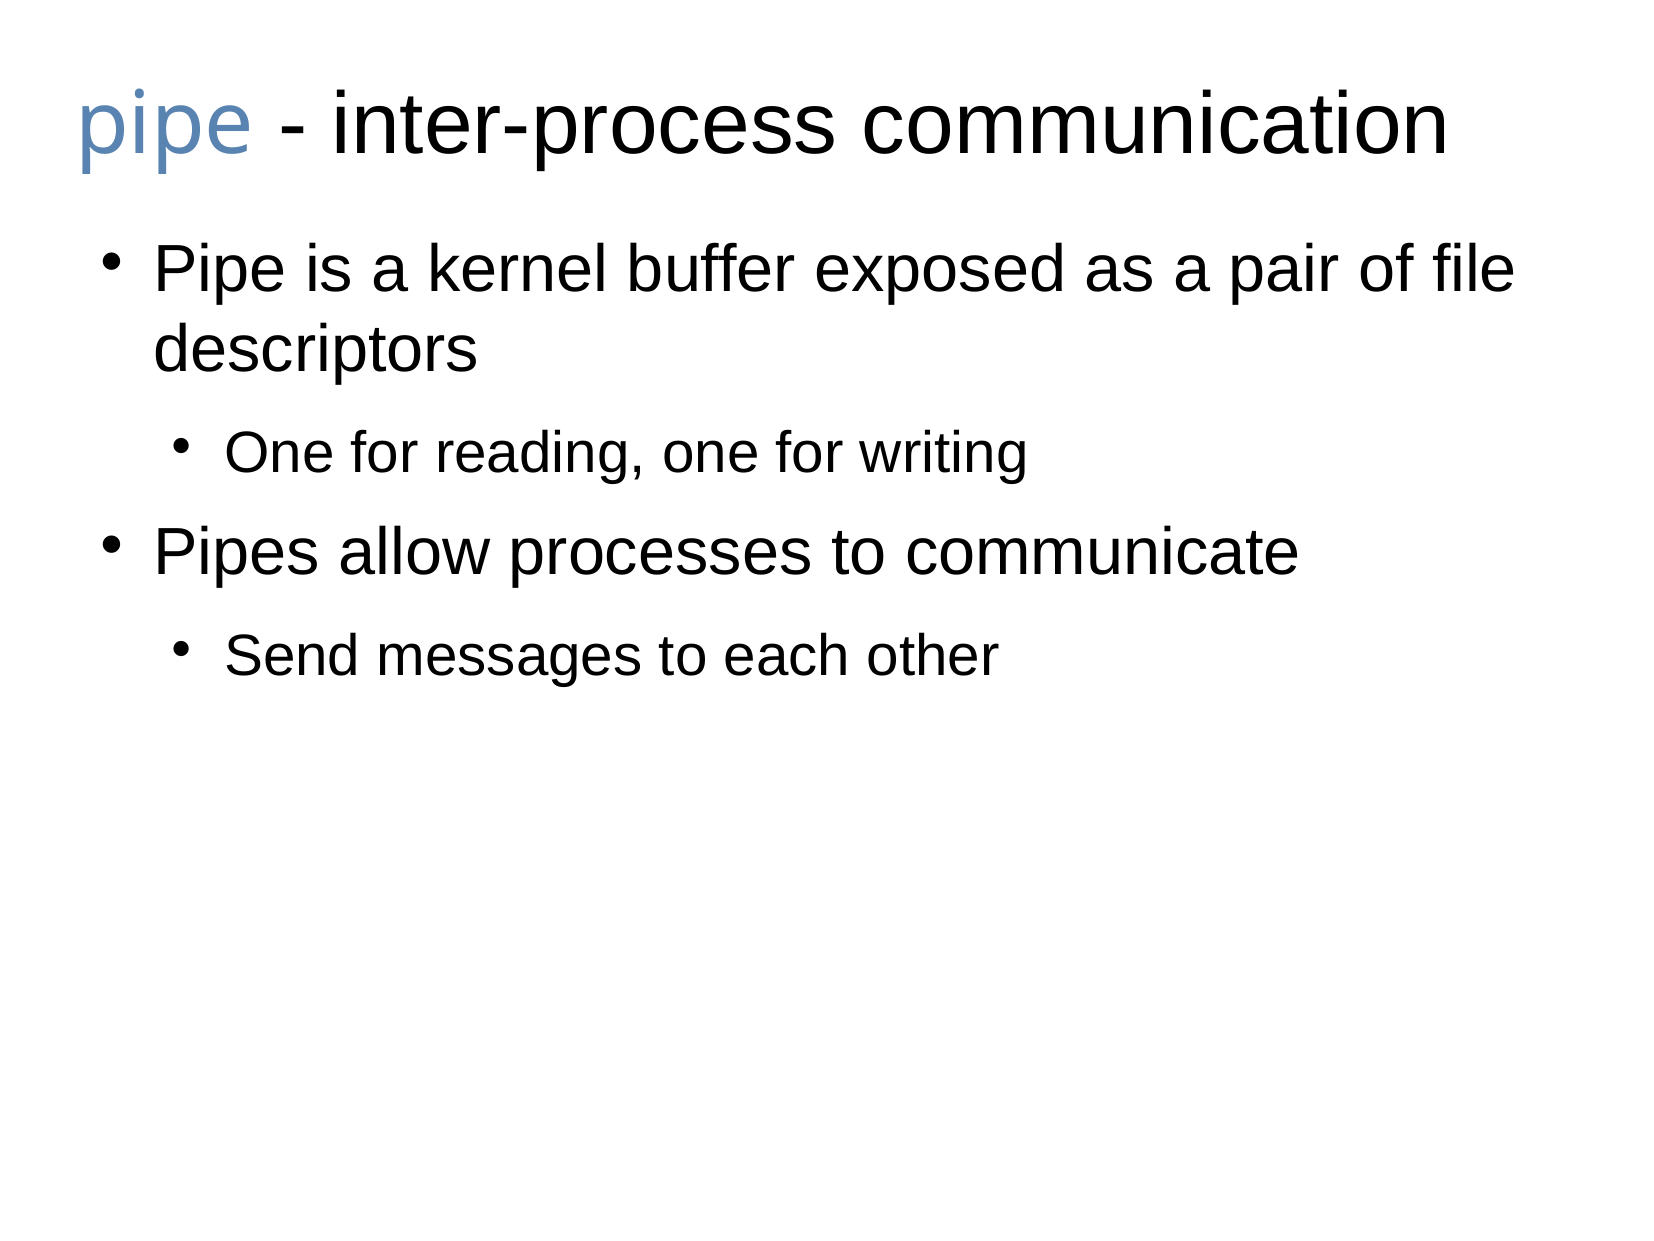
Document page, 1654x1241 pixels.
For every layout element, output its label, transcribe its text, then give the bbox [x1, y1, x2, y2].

title pipe - inter-process communication [75, 11, 1538, 225]
list Pipe is a kernel buffer exposed as a pair of file descriptors One for reading, one for writing Pipes allow processes to communicate Send messages to each other [82, 225, 1571, 1163]
